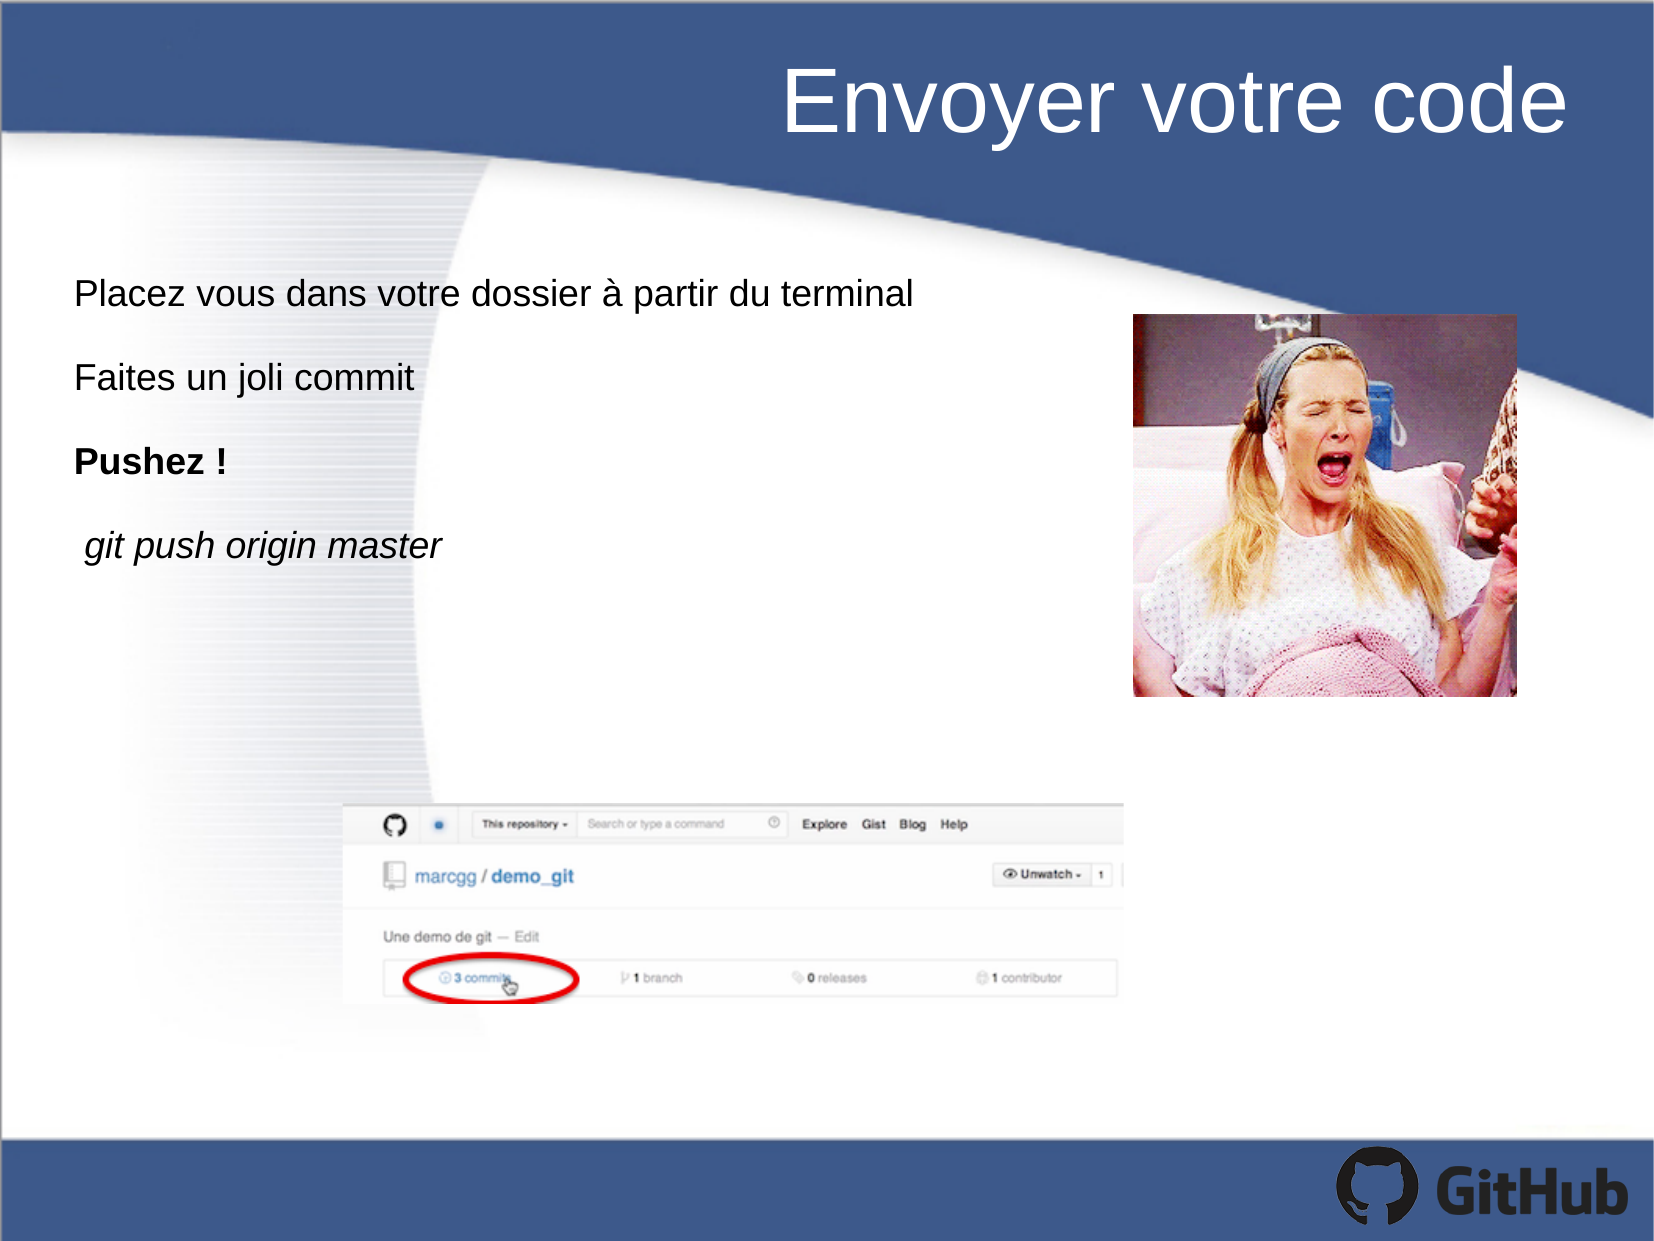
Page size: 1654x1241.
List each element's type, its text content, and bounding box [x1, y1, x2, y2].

picture [0, 0, 1654, 1241]
title Envoyer votre code [82, 49, 1571, 257]
text_box Placez vous dans votre dossier à partir du terminal Faites un joli commit Pushez ! git push origin master [59, 264, 1619, 658]
